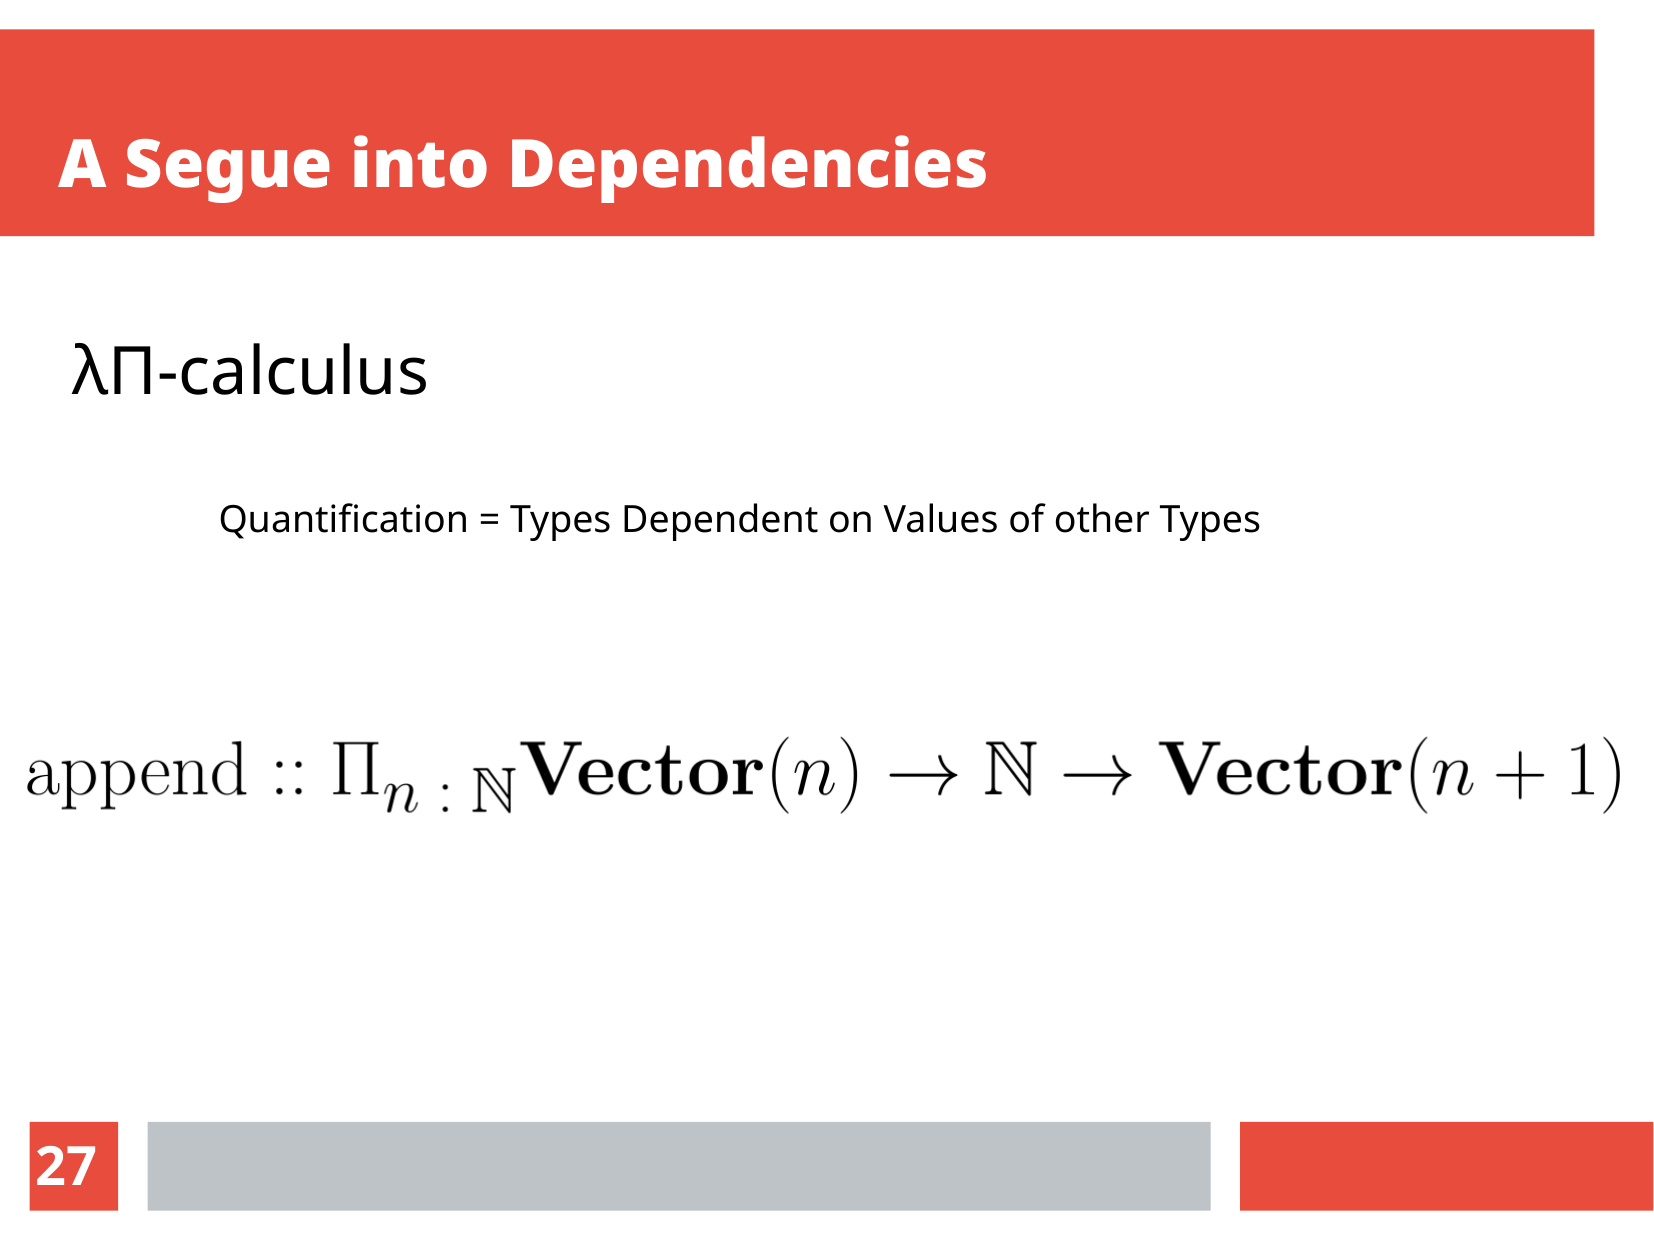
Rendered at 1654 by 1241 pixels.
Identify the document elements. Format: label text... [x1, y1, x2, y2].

title A Segue into Dependencies [59, 58, 1595, 207]
text_box 27 [20, 1119, 254, 1210]
text_box λΠ-calculus [57, 315, 472, 409]
text_box Quantification = Types Dependent on Values of other Types [203, 485, 1350, 544]
picture [9, 717, 1638, 832]
